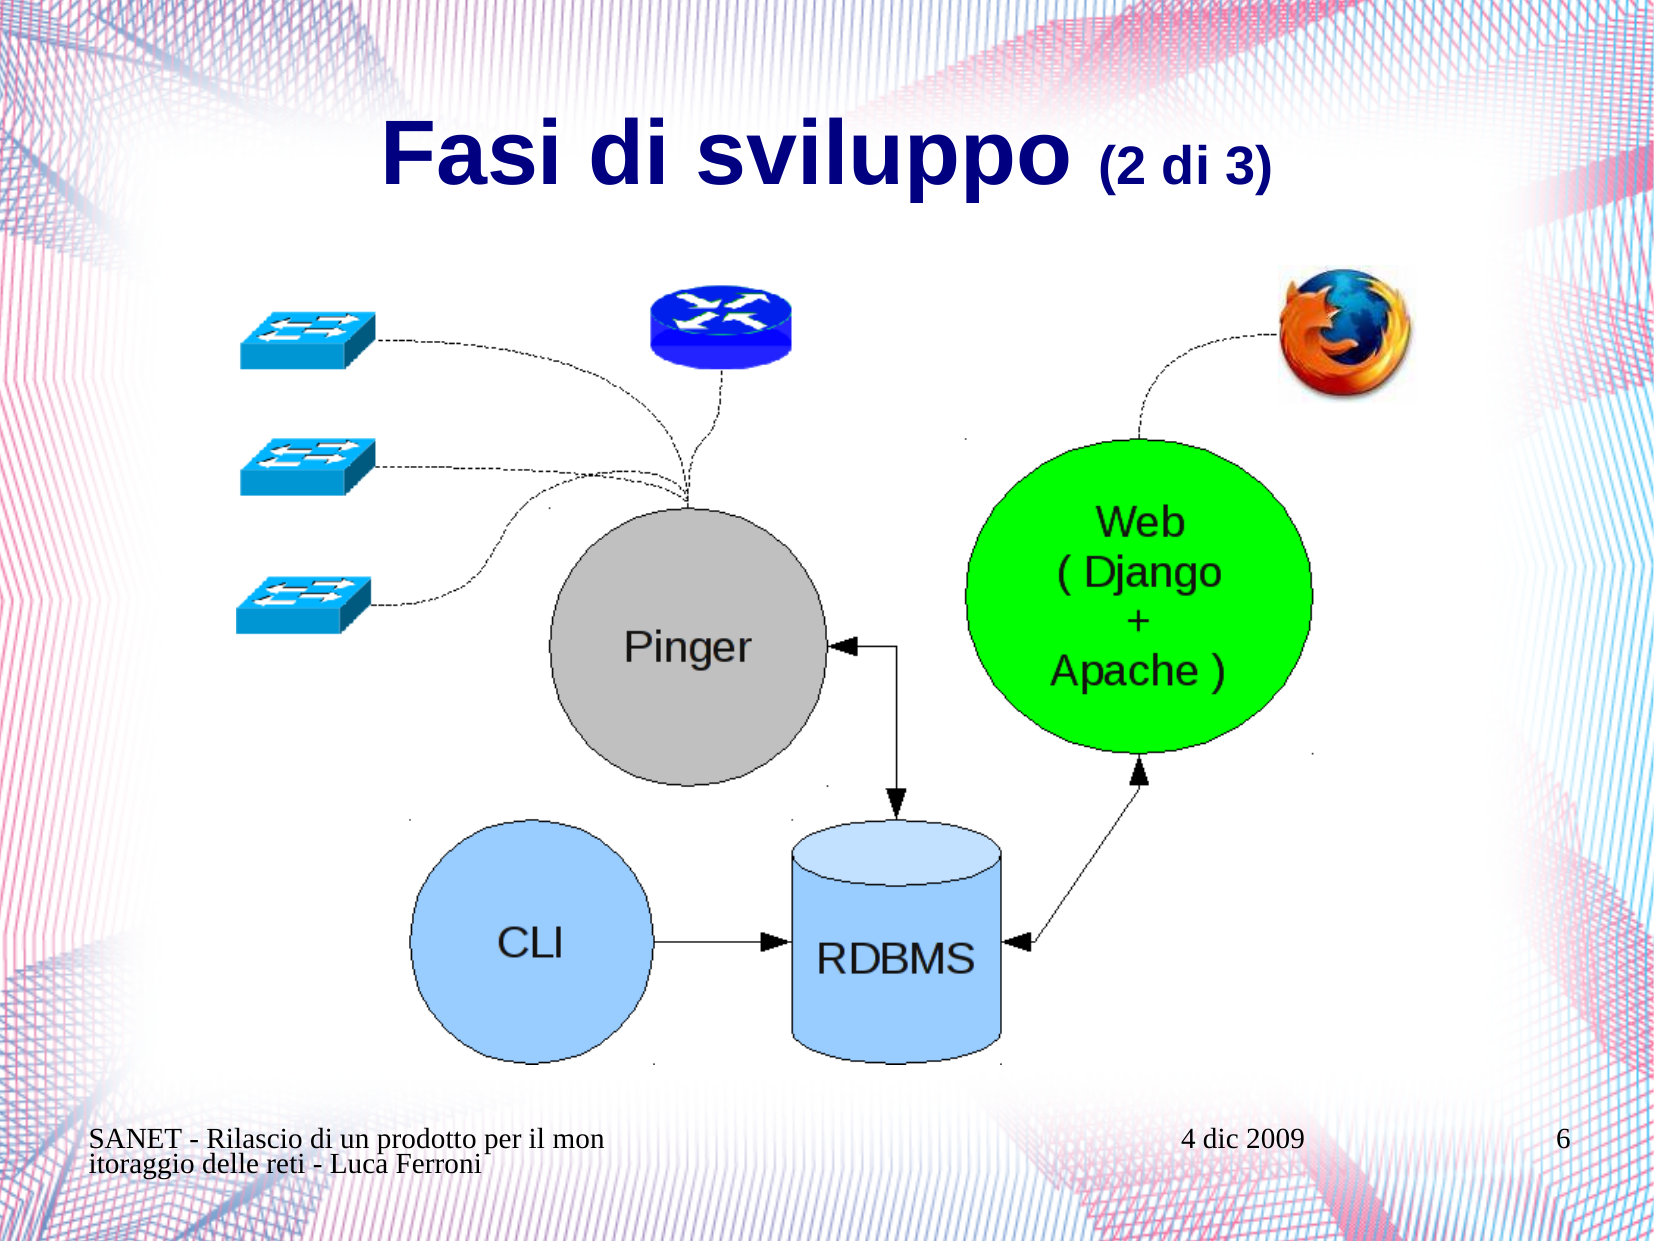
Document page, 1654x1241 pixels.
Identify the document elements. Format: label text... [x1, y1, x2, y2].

title Fasi di sviluppo (2 di 3) [82, 49, 1571, 257]
picture [0, 0, 1654, 1241]
